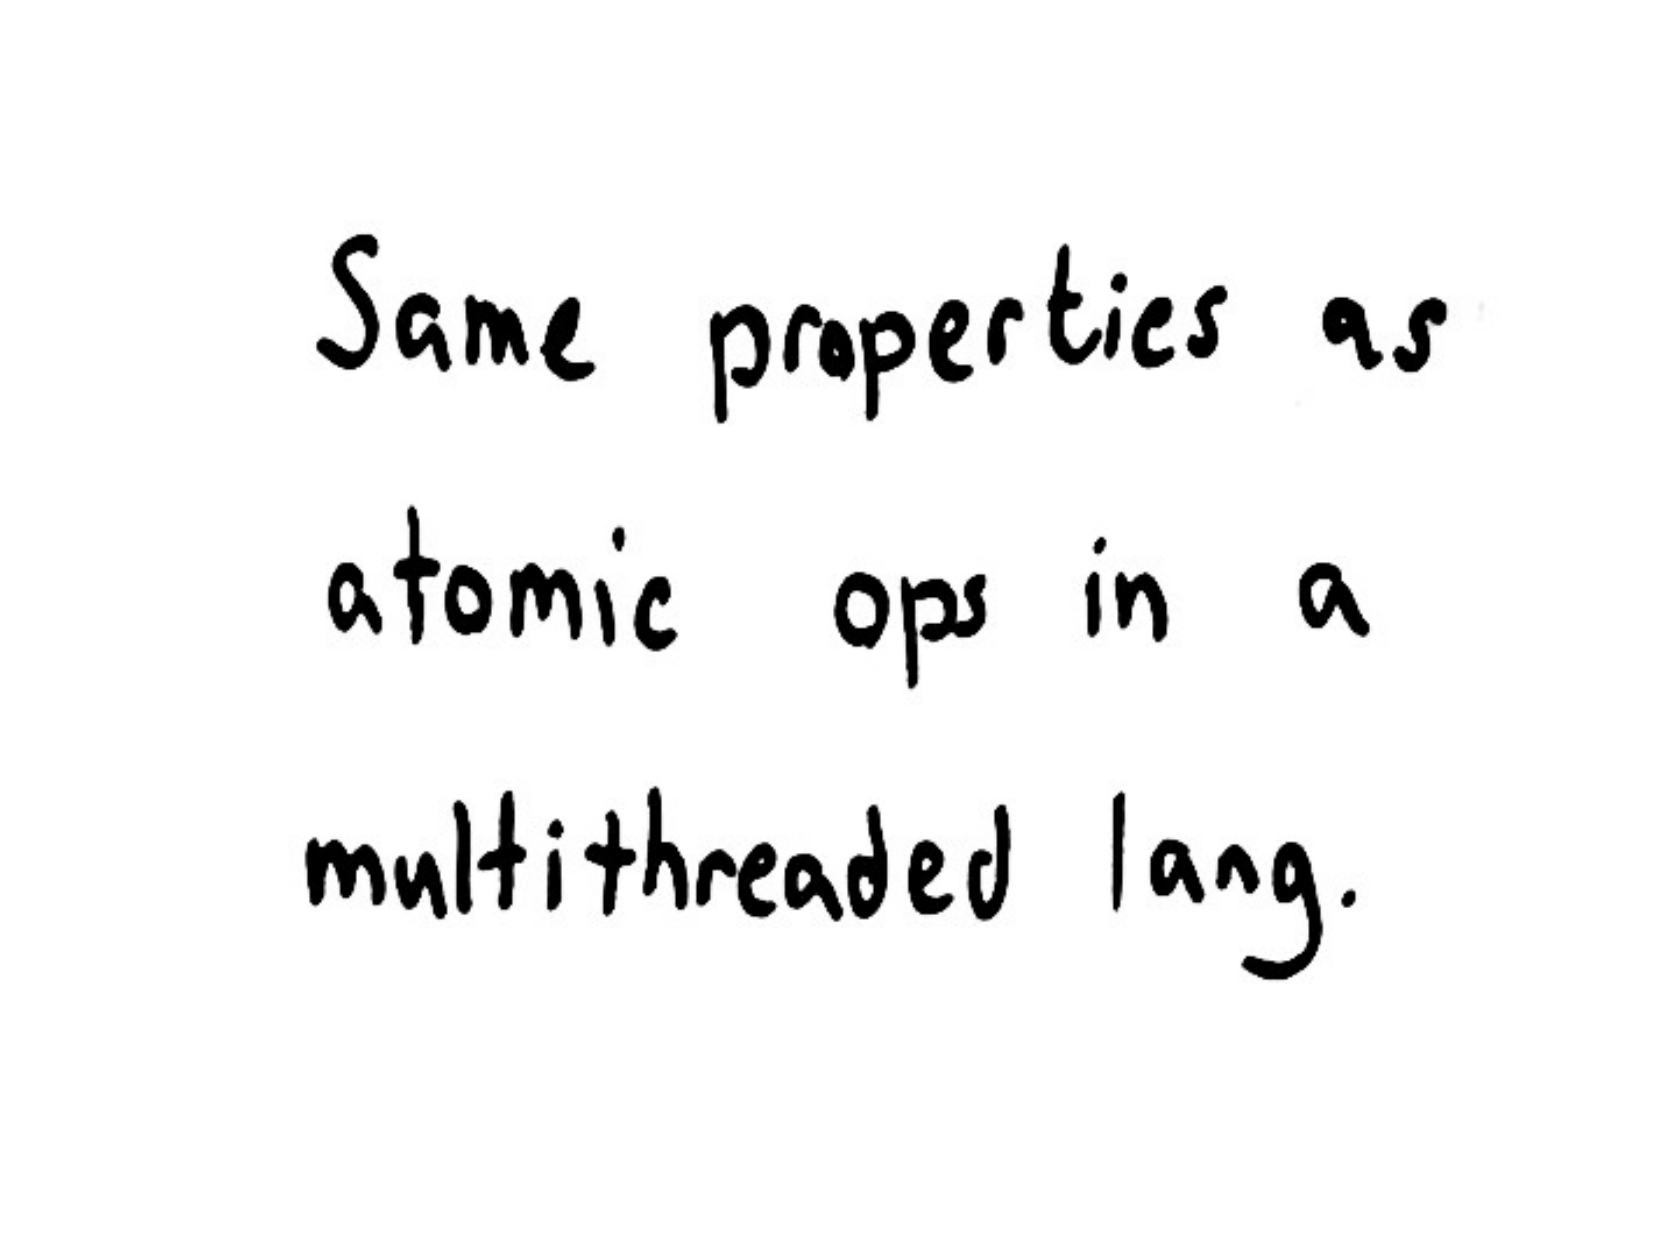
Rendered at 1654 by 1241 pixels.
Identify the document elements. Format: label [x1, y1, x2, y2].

picture [159, 184, 1561, 1051]
